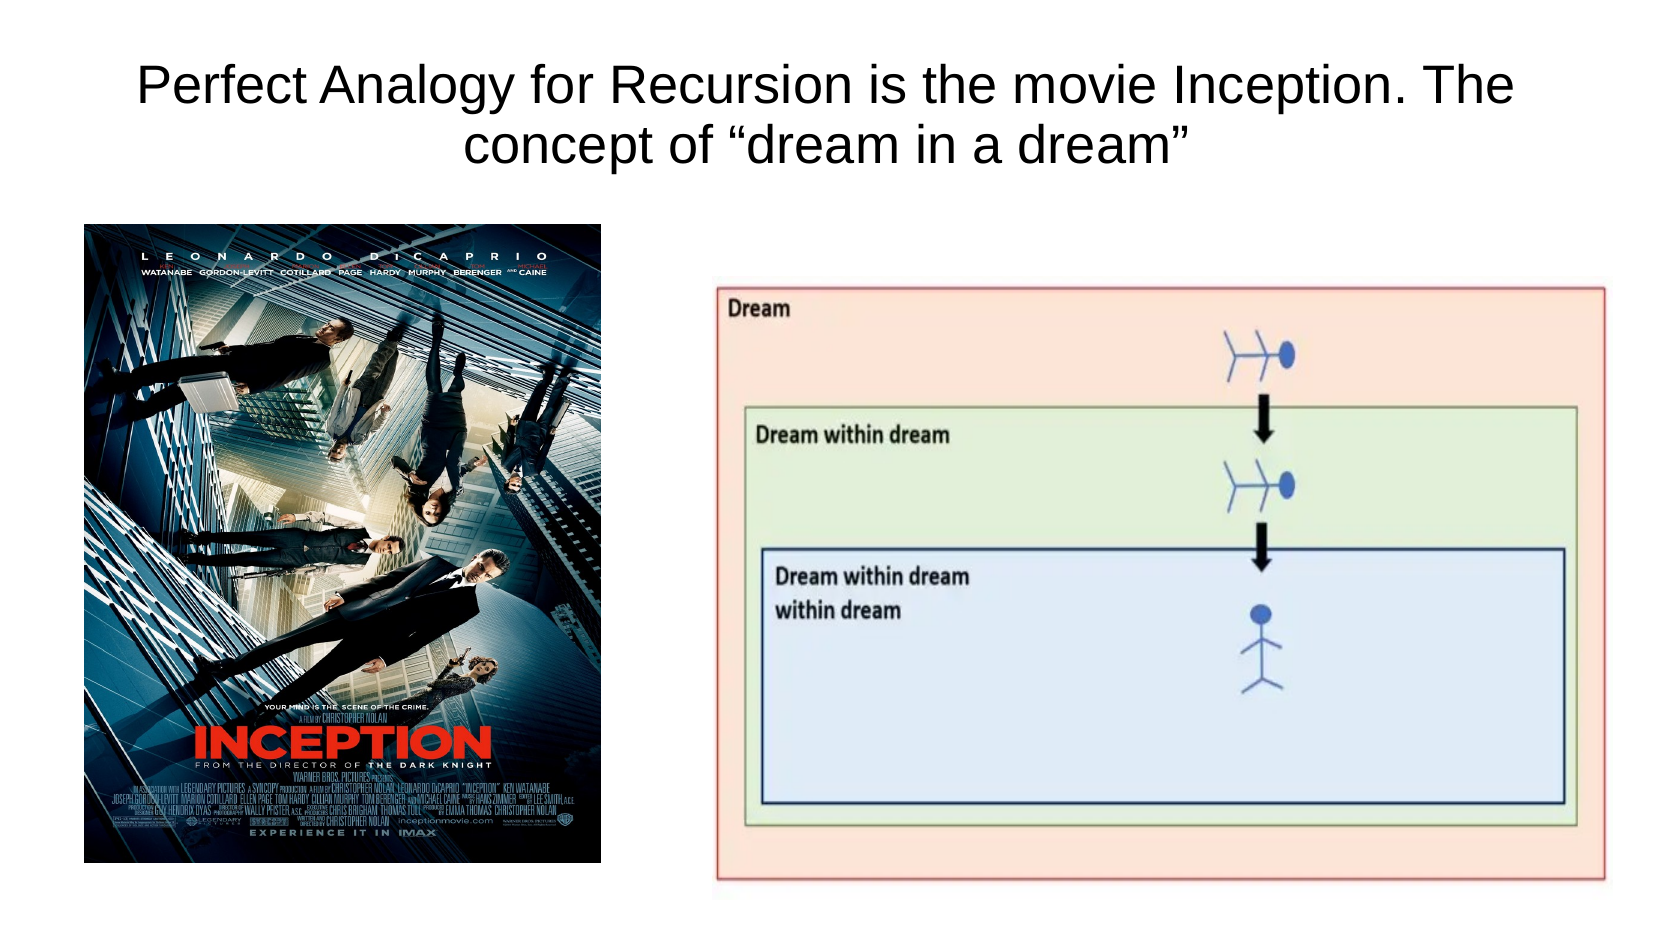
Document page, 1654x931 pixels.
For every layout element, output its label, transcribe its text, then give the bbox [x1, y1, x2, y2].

picture [460, 252, 473, 261]
picture [84, 224, 601, 863]
picture [712, 276, 1613, 901]
picture [130, 700, 145, 707]
title Perfect Analogy for Recursion is the movie Inception. The concept of “dream in a dream” [82, 37, 1571, 193]
